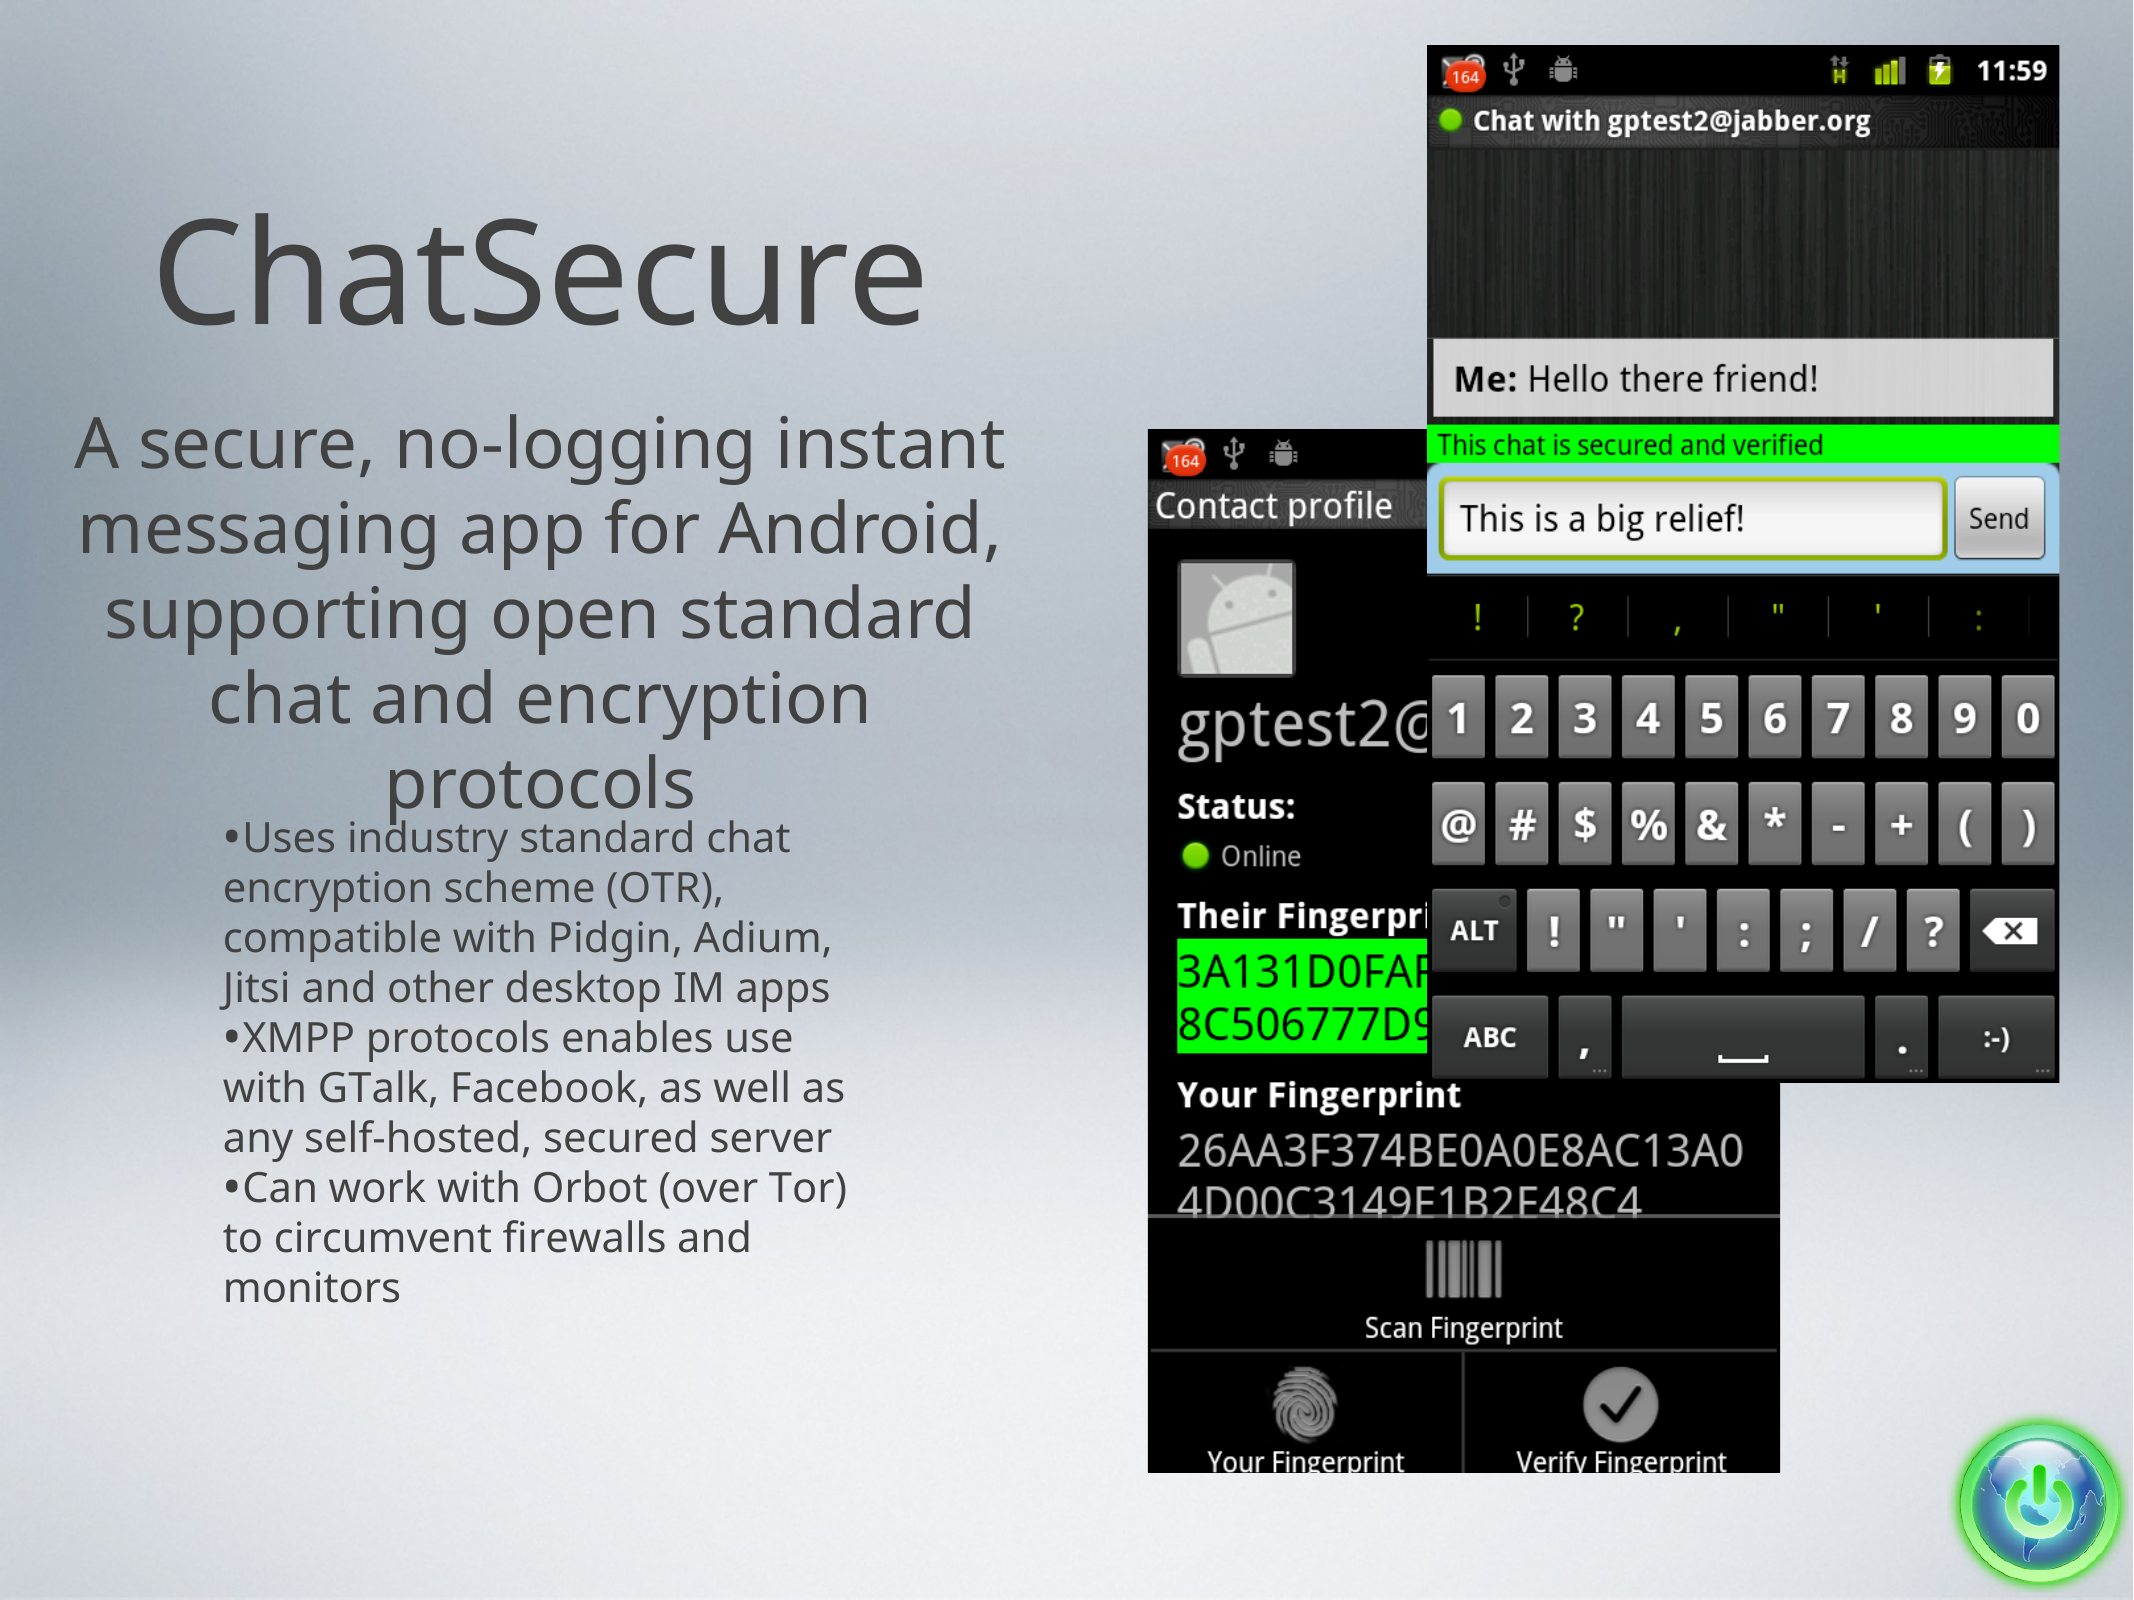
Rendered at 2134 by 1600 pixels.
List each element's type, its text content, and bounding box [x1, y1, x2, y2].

text_box Uses industry standard chat encryption scheme (OTR), compatible with Pidgin, Adium, Jitsi and other desktop IM apps XMPP protocols enables use with GTalk, Facebook, as well as any self-hosted, secured server Can work with Orbot (over Tor) to circumvent firewalls and monitors [222, 810, 861, 1353]
list A secure, no-logging instant messaging app for Android, supporting open standard chat and encryption protocols [56, 391, 1026, 934]
picture [0, 0, 2134, 1600]
title ChatSecure [56, 0, 1026, 361]
